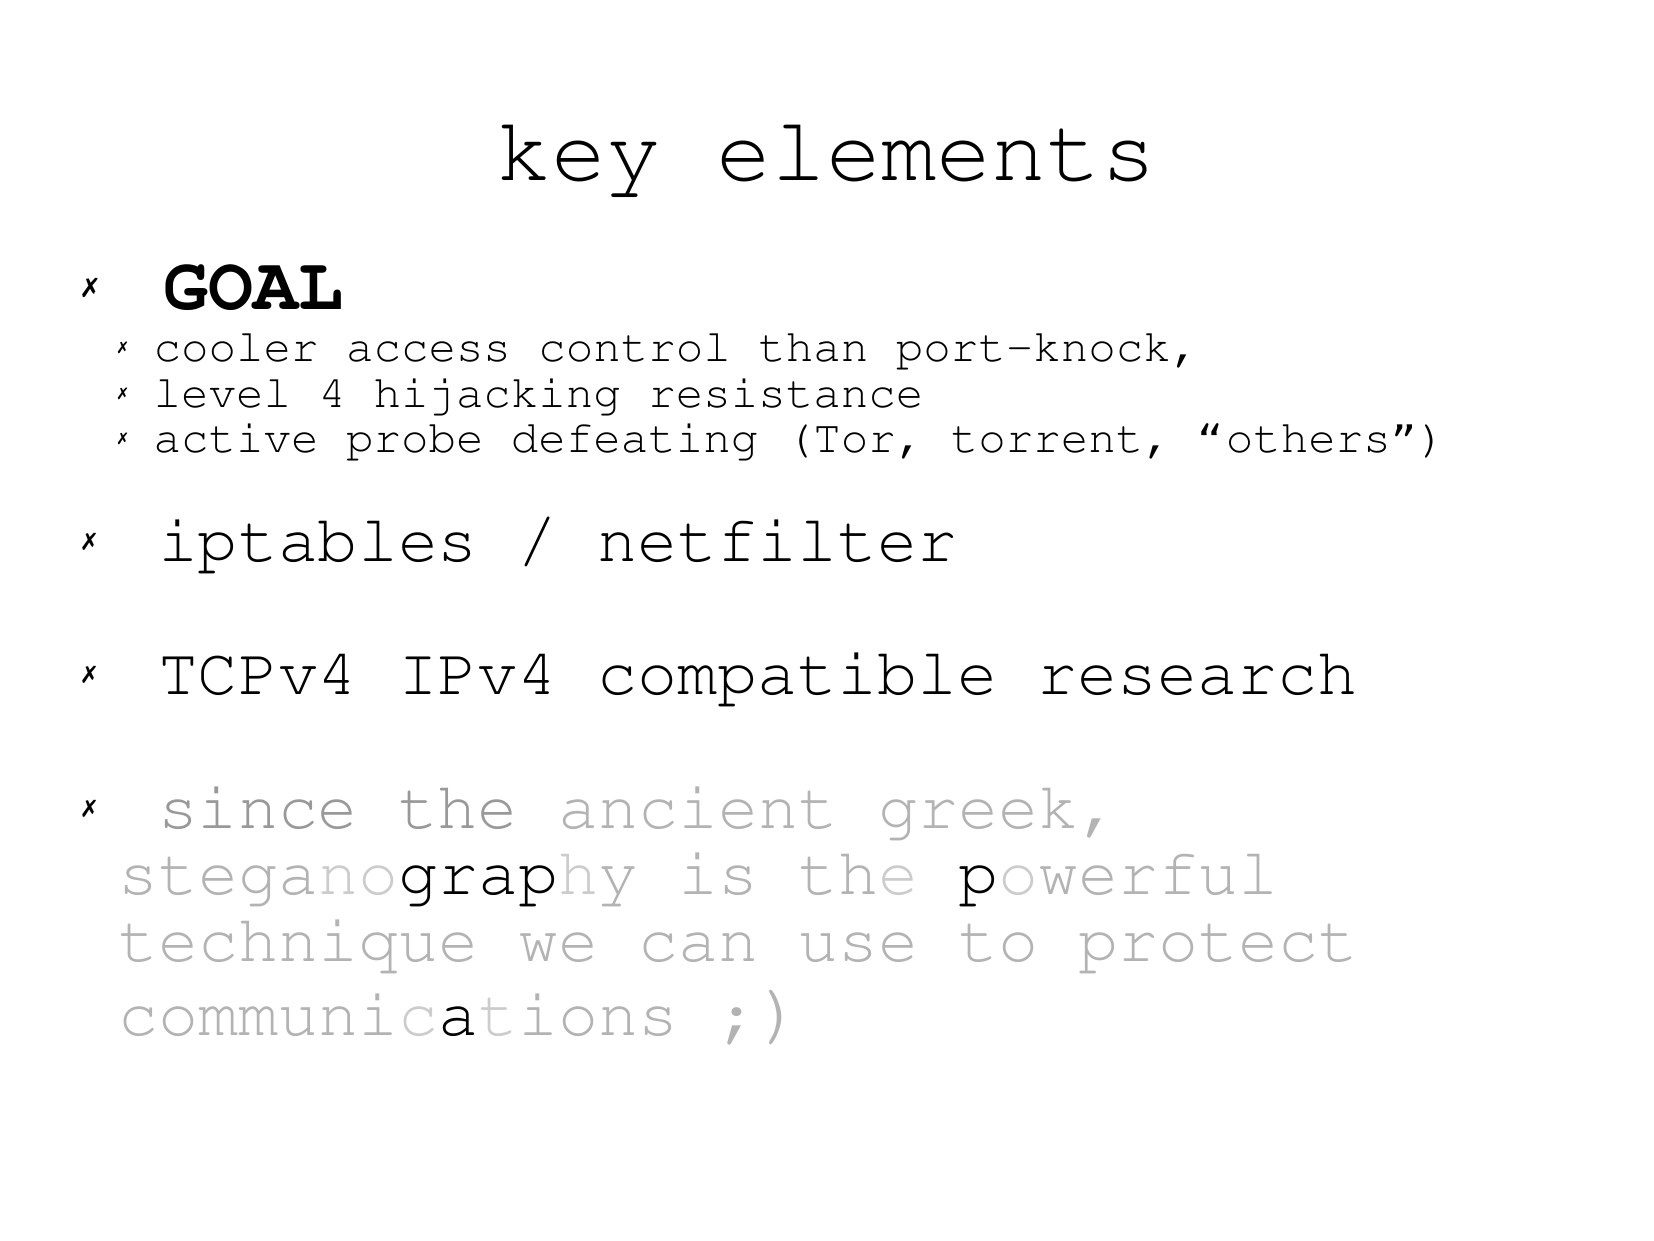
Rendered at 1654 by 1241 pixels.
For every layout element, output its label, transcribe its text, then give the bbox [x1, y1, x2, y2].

title key elements [82, 49, 1571, 248]
subtitle GOAL cooler access control than port-knock, level 4 hijacking resistance active probe defeating (Tor, torrent, “others”) iptables / netfilter TCPv4 IPv4 compatible research since the ancient greek, steganography is the powerful technique we can use to protect communications ;) [82, 248, 1571, 1052]
